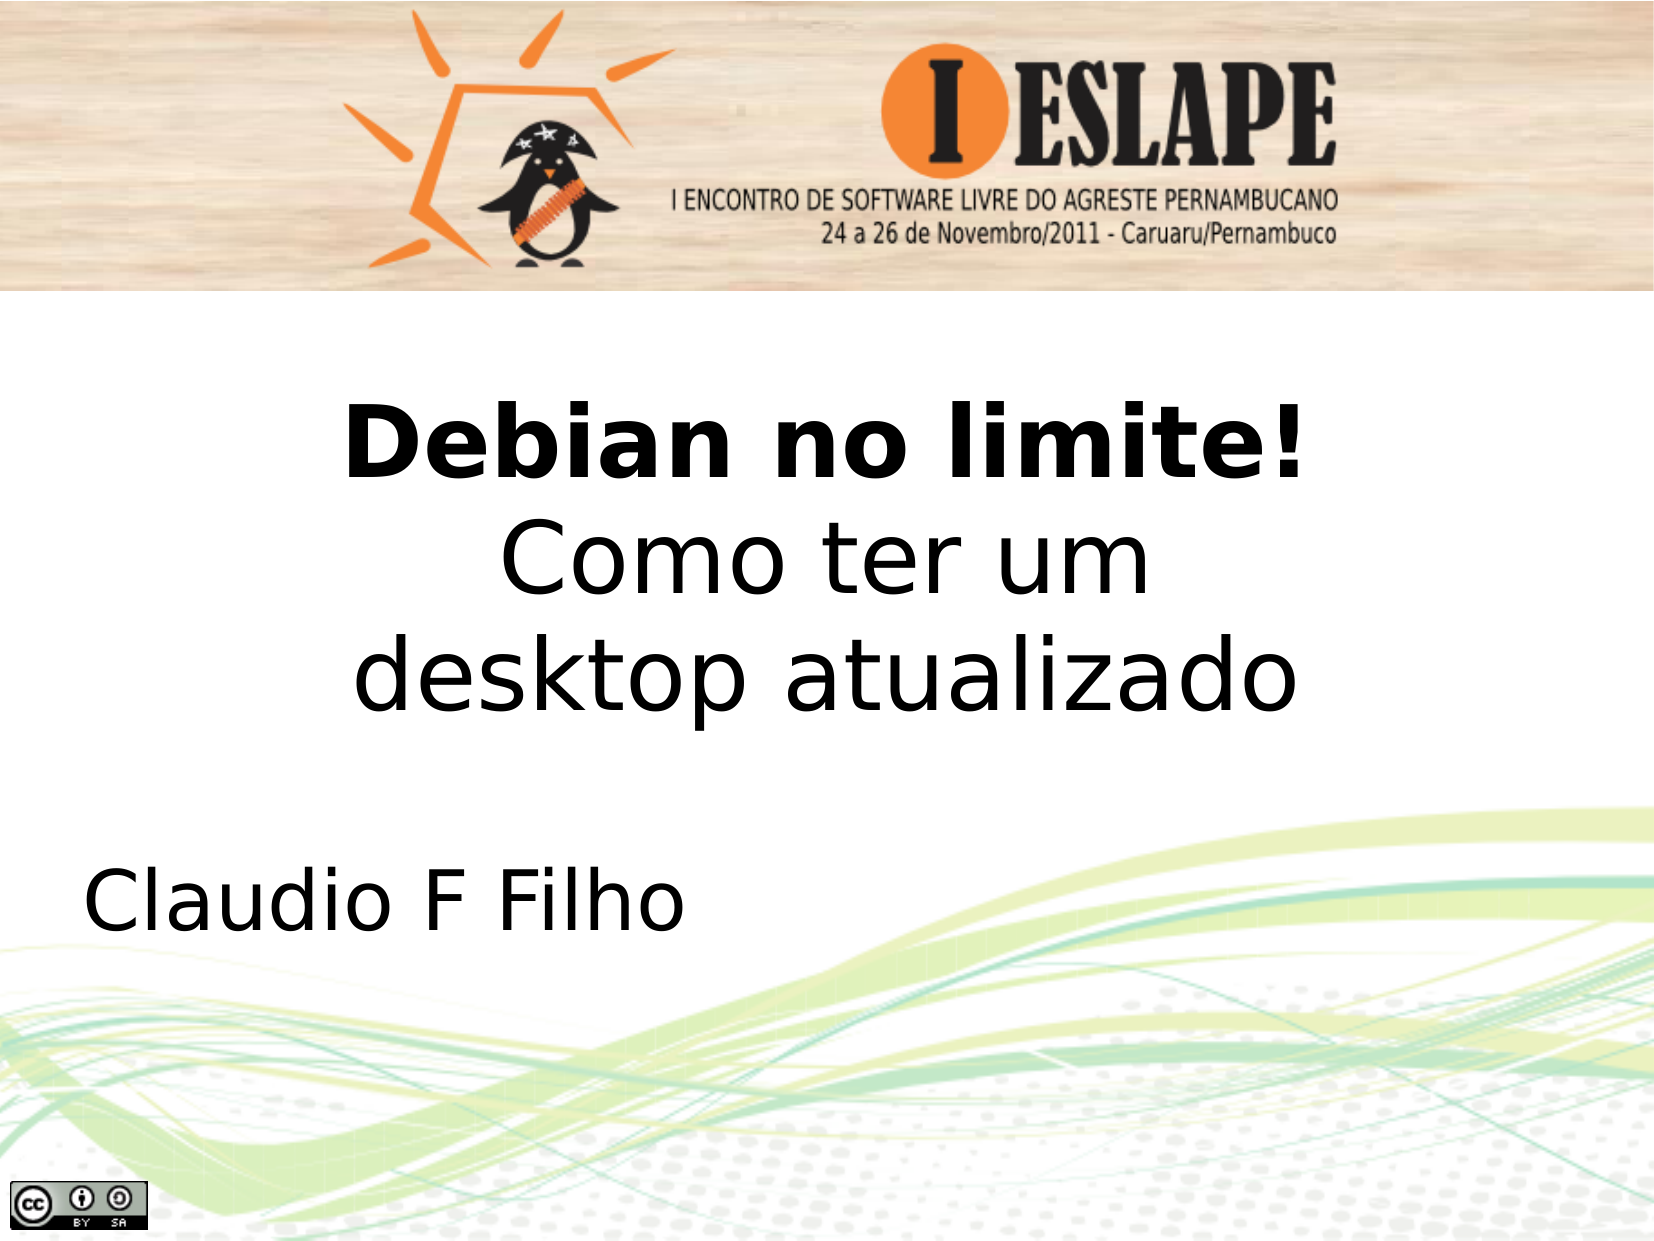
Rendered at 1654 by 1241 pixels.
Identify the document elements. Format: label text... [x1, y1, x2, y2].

title Claudio F Filho [82, 817, 1571, 987]
picture [10, 1181, 148, 1230]
title Debian no limite! Como ter um desktop atualizado [29, 384, 1625, 734]
picture [0, 1, 1654, 291]
